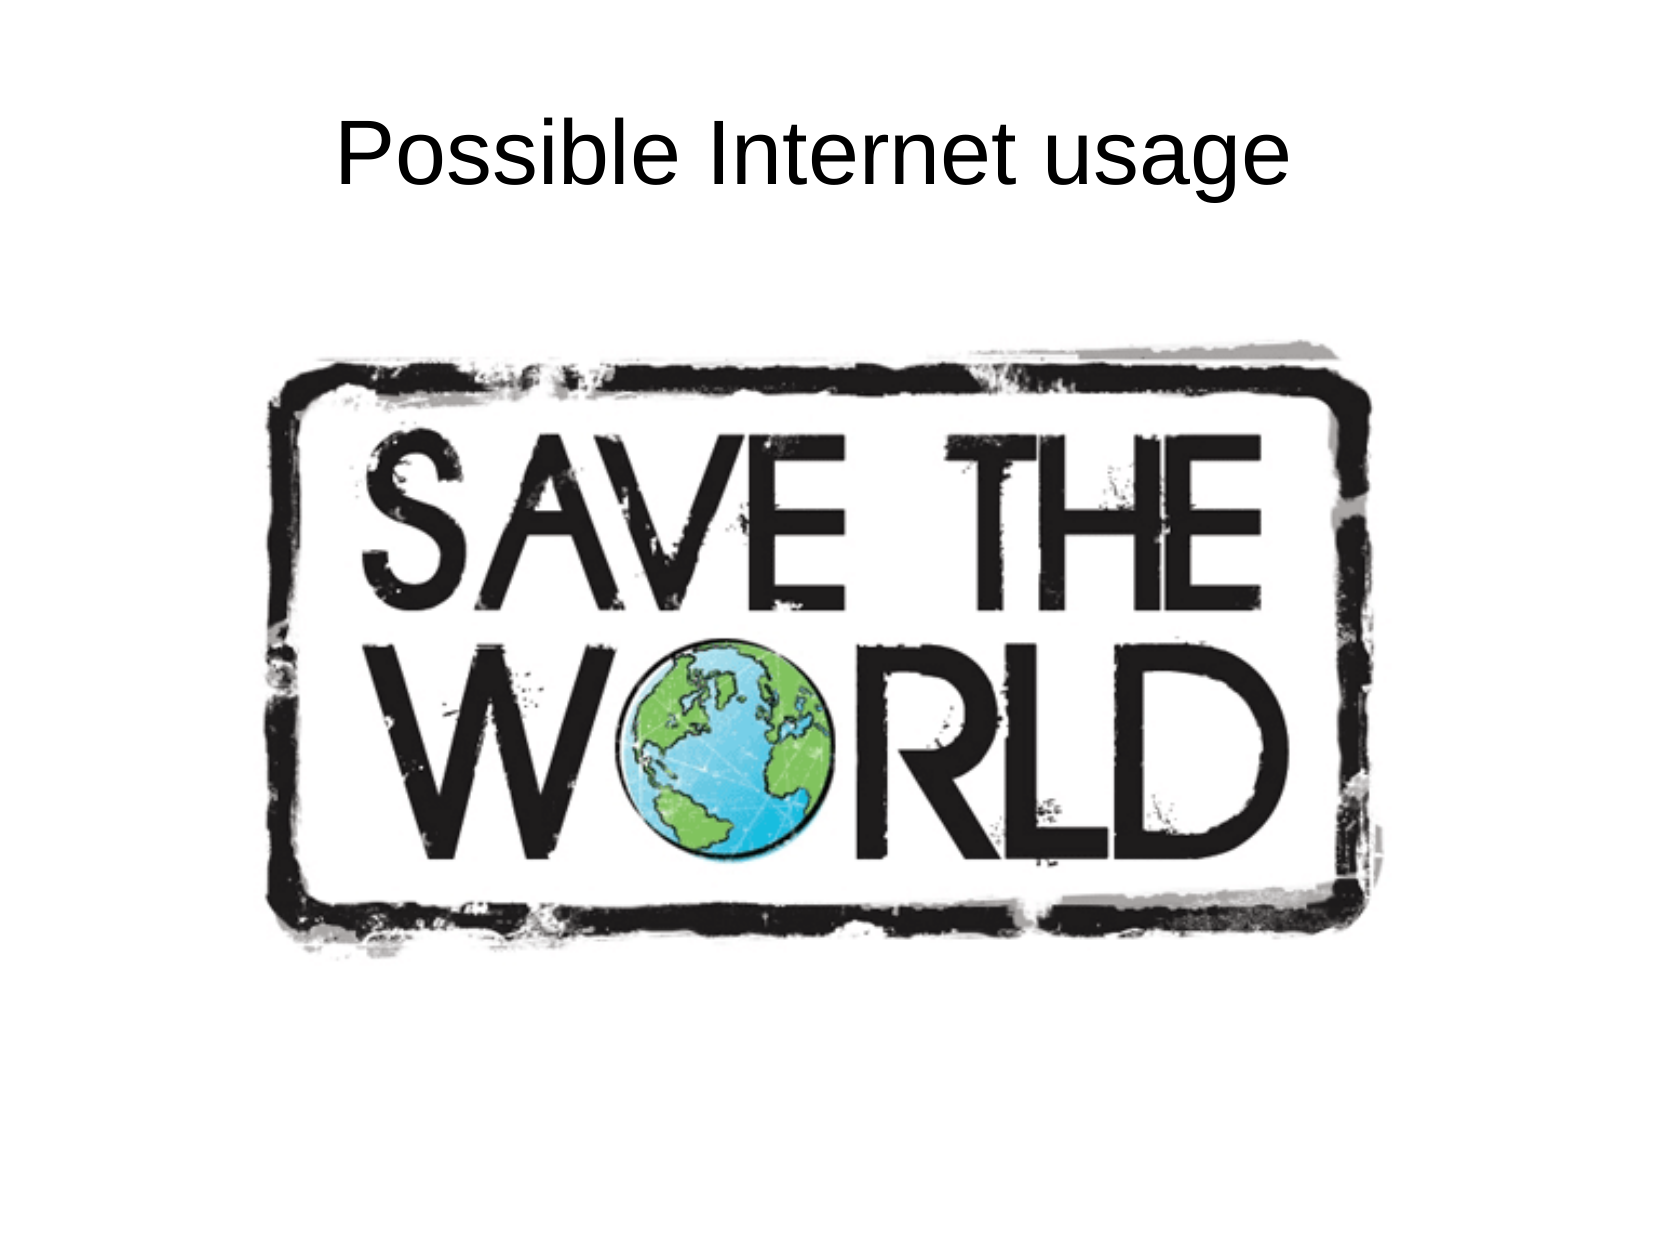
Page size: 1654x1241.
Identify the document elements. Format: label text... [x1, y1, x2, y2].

picture [216, 312, 1441, 1007]
title Possible Internet usage [82, 49, 1571, 257]
